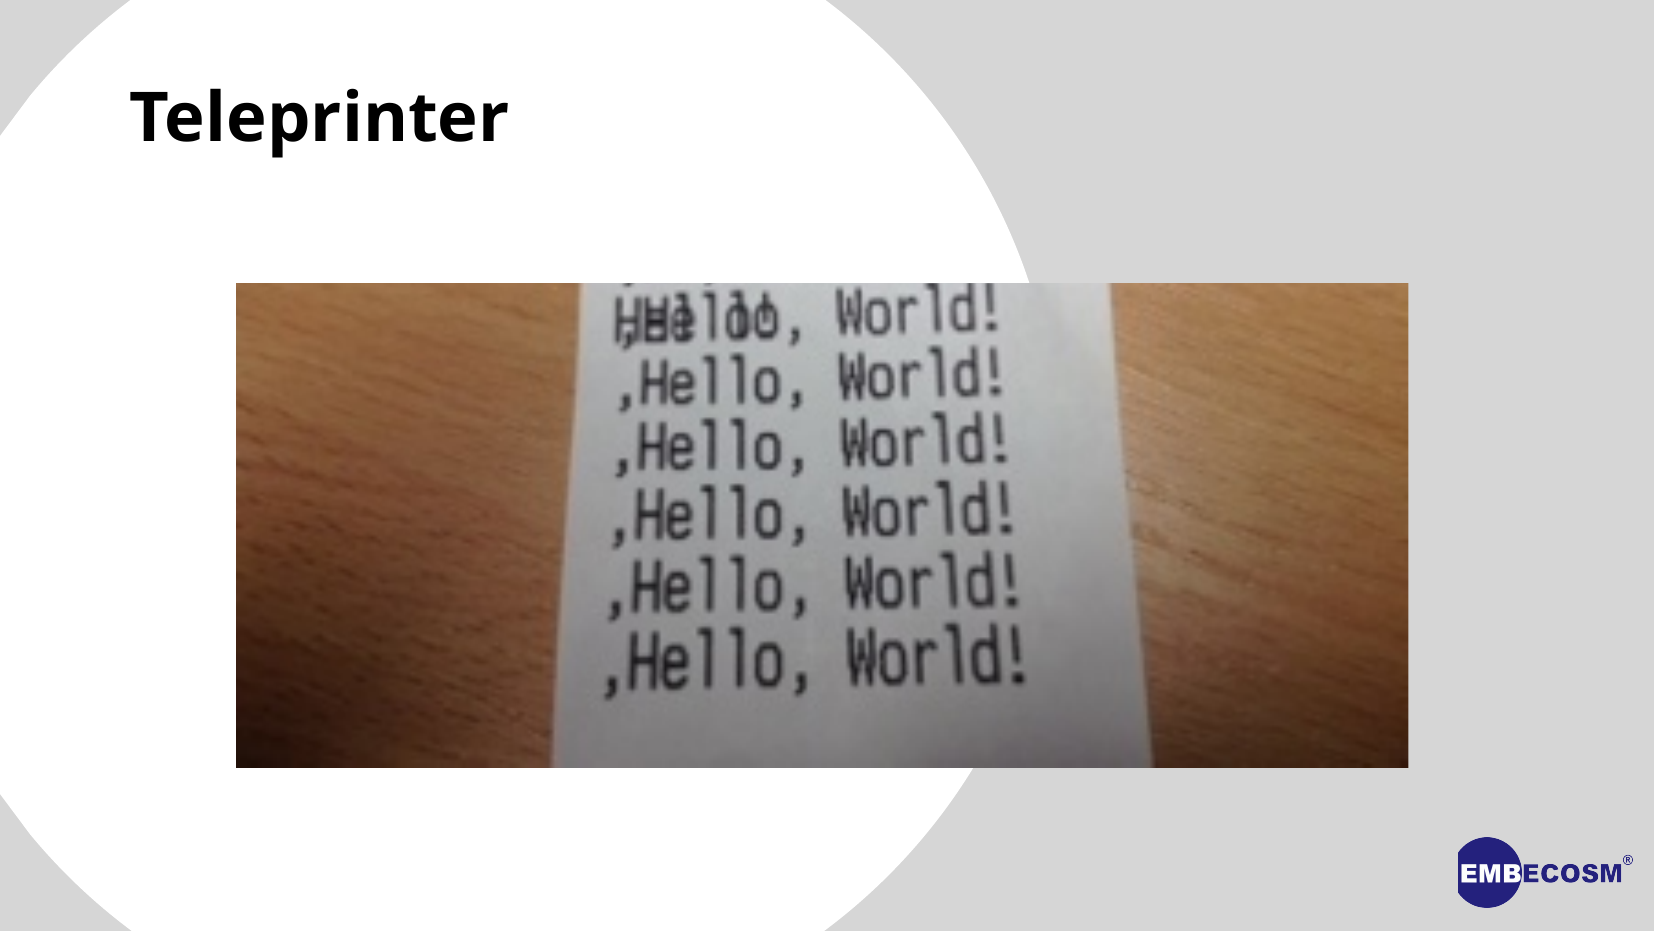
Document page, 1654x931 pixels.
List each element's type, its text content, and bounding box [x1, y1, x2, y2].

picture [1458, 837, 1633, 908]
picture [236, 283, 1409, 768]
title Teleprinter [129, 37, 1571, 193]
